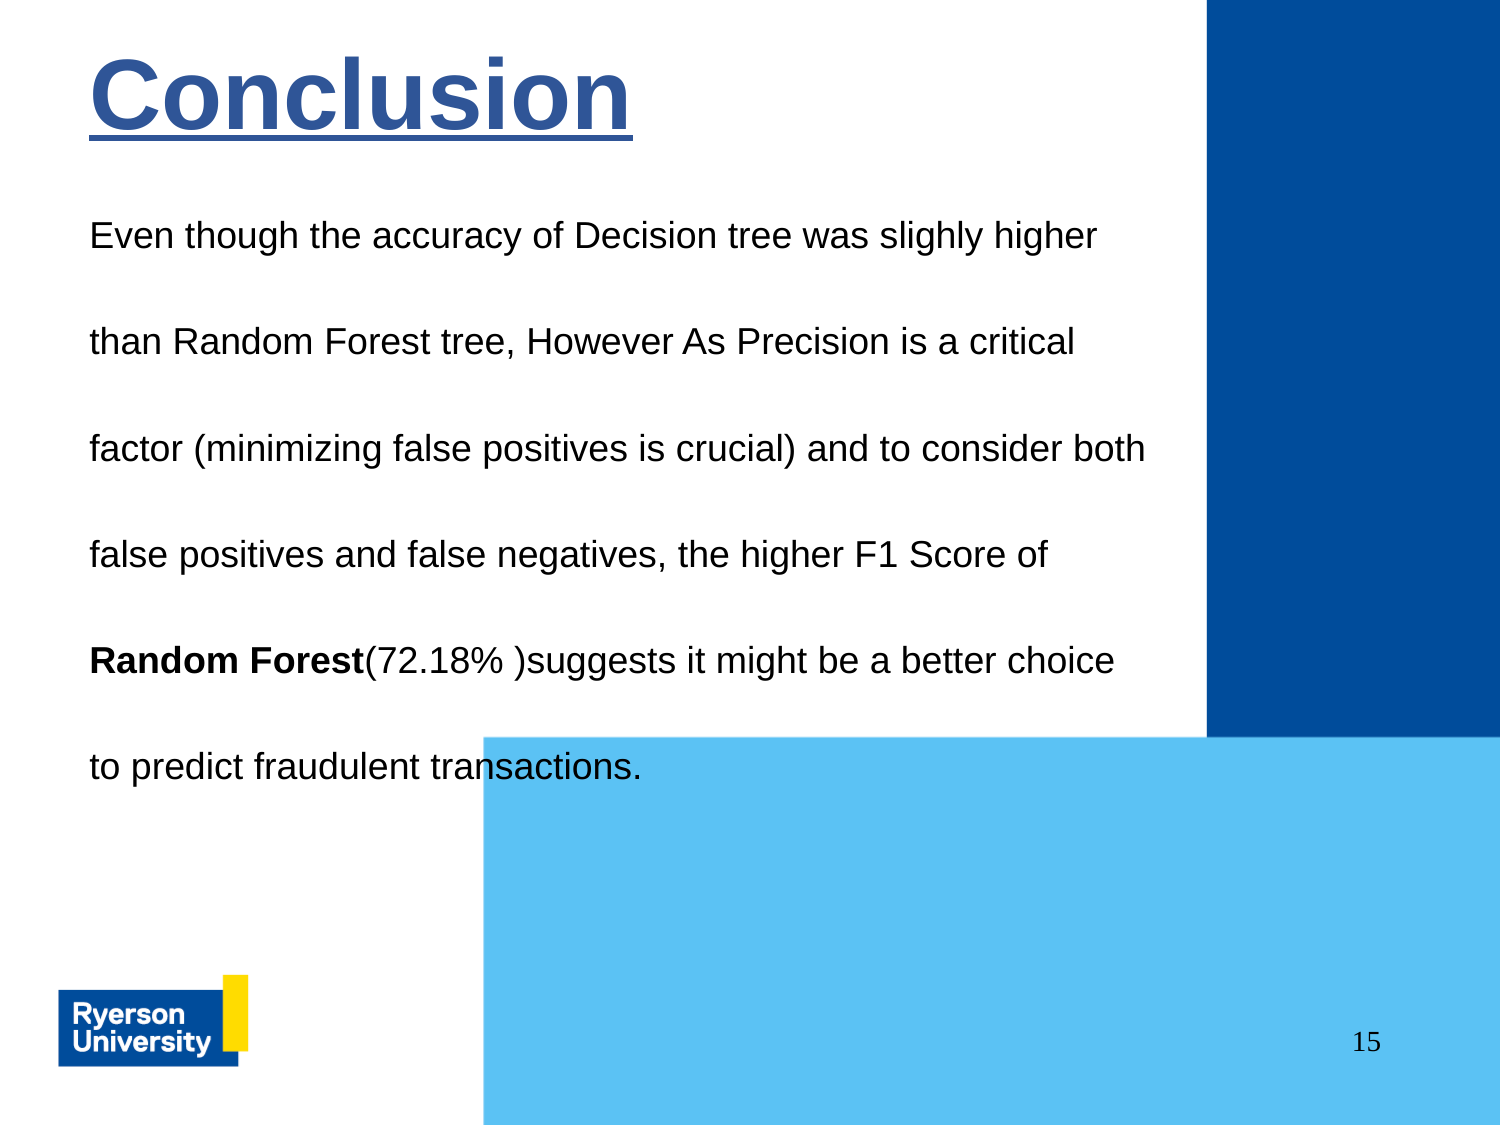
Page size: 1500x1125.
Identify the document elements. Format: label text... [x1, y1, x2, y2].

title Conclusion Even though the accuracy of Decision tree was slighly higher than Random Forest tree, However As Precision is a critical factor (minimizing false positives is crucial) and to consider both false positives and false negatives, the higher F1 Score of Random Forest(72.18% )suggests it might be a better choice to predict fraudulent transactions. [74, 36, 1168, 789]
text_box [1336, 1009, 1445, 1070]
